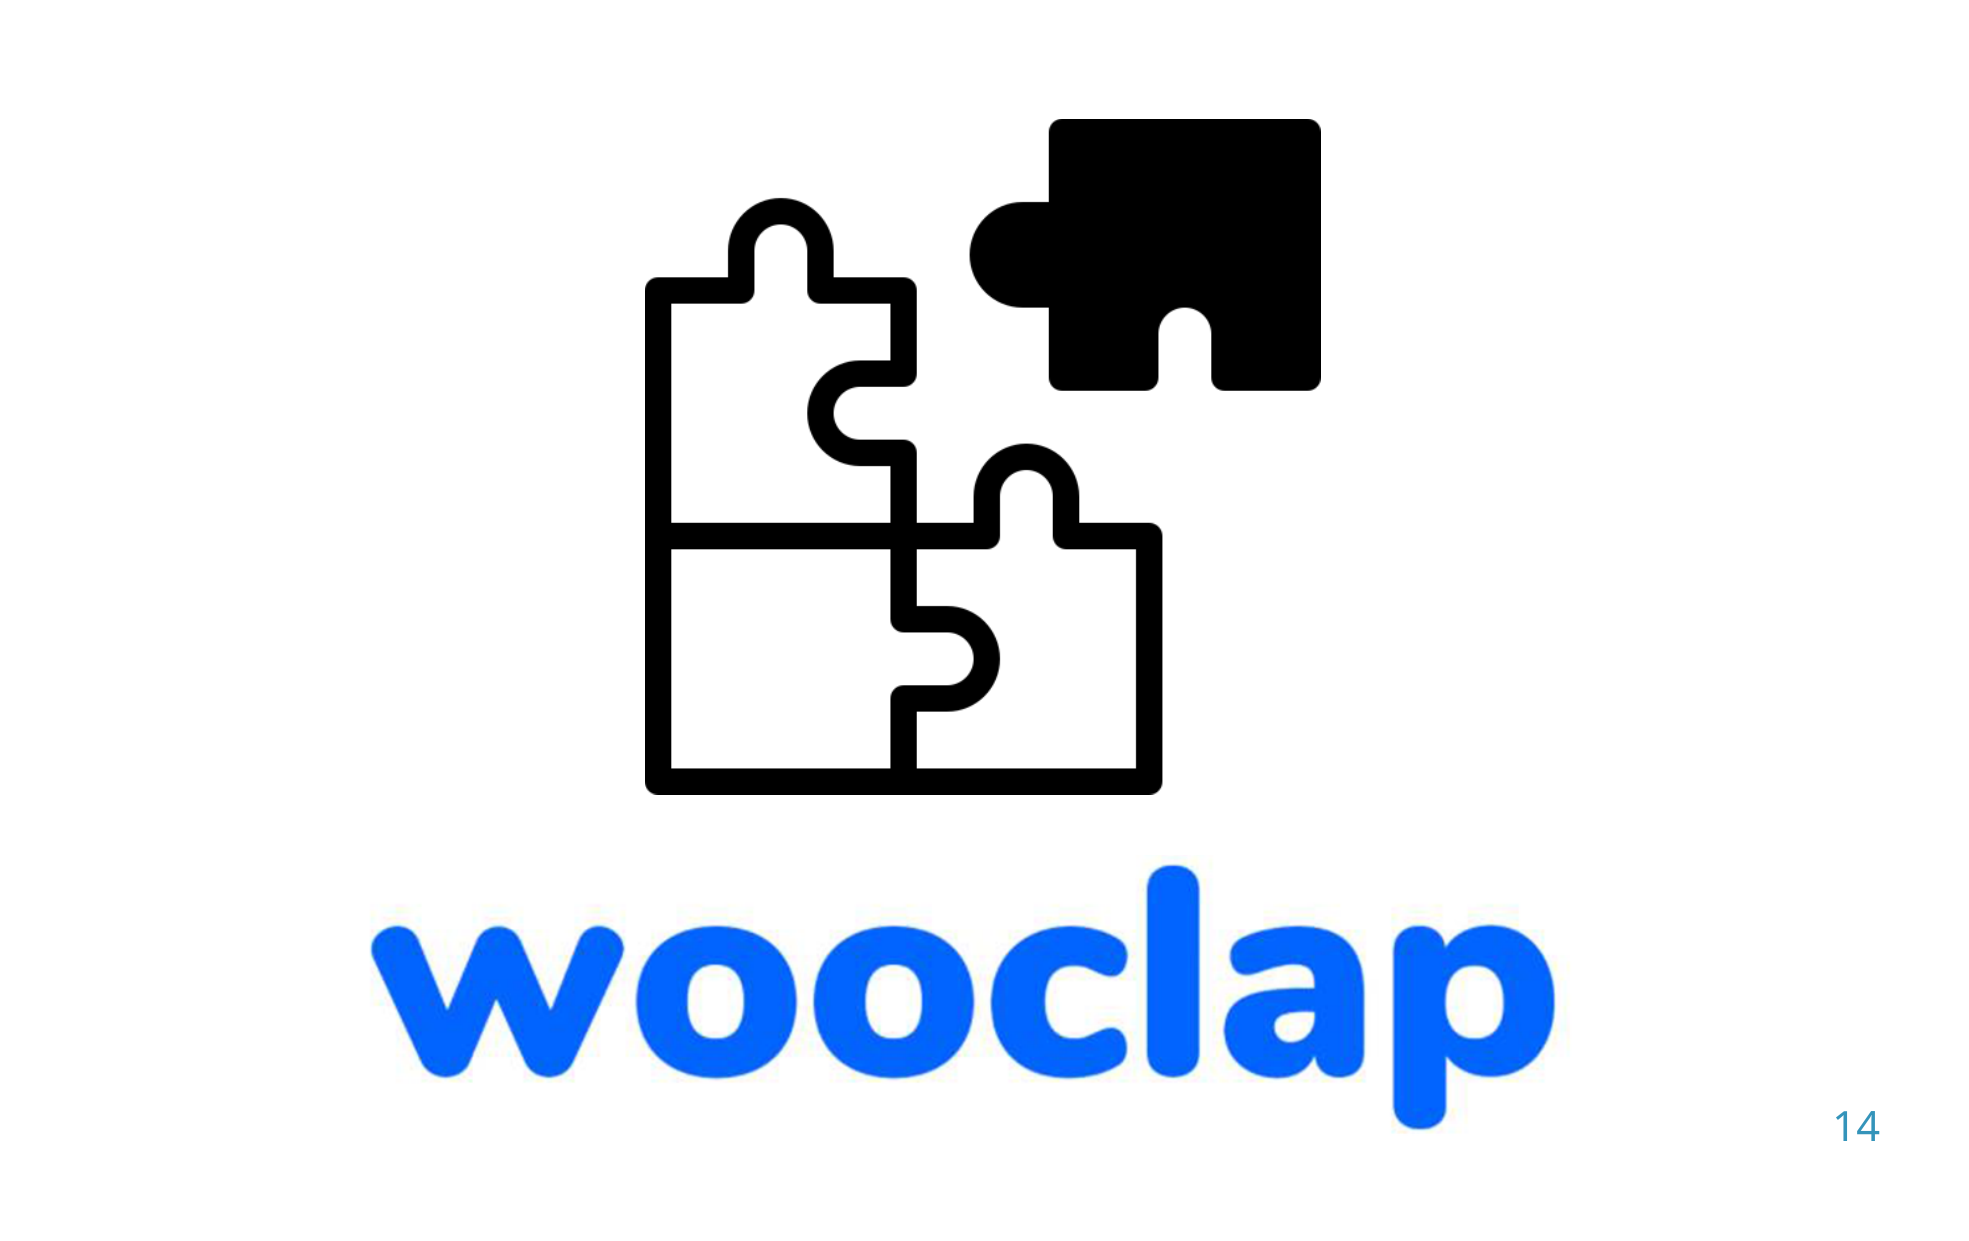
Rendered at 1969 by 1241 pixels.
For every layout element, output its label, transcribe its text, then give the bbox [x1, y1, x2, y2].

text_box <number> [1723, 1069, 1896, 1159]
picture [645, 119, 1321, 796]
picture [345, 855, 1576, 1171]
